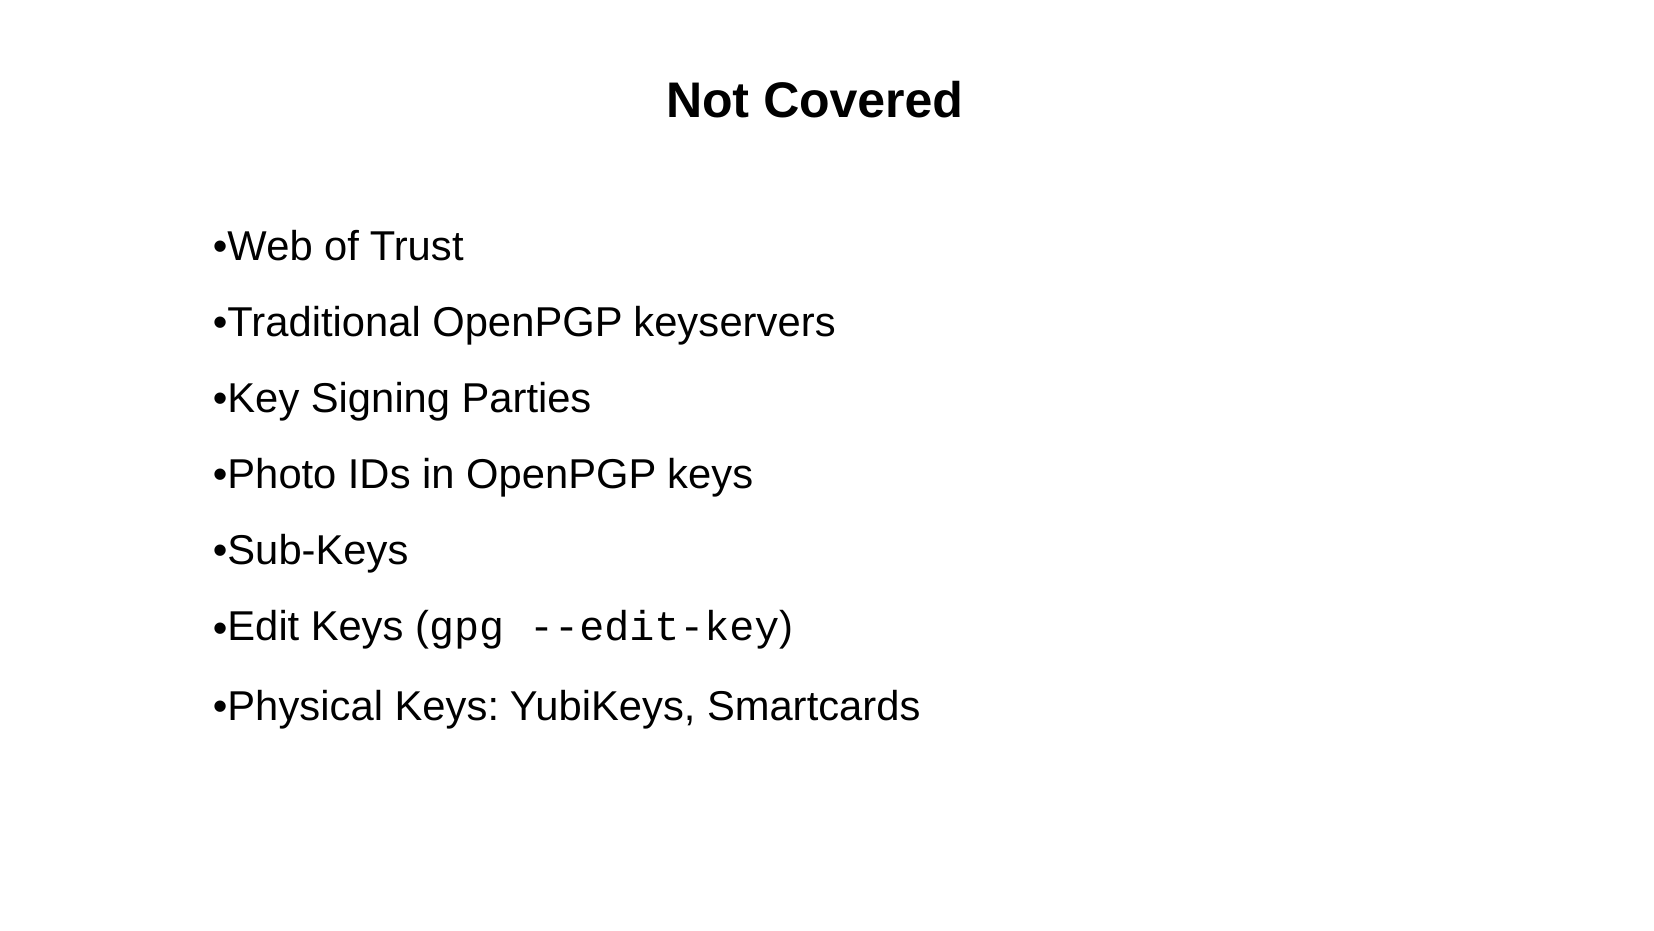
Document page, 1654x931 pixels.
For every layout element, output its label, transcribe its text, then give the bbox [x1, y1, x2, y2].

title Not Covered [108, 42, 1521, 158]
list Web of Trust Traditional OpenPGP keyservers Key Signing Parties Photo IDs in OpenPGP keys Sub-Keys Edit Keys (gpg --edit-key) Physical Keys: YubiKeys, Smartcards [108, 222, 1521, 862]
